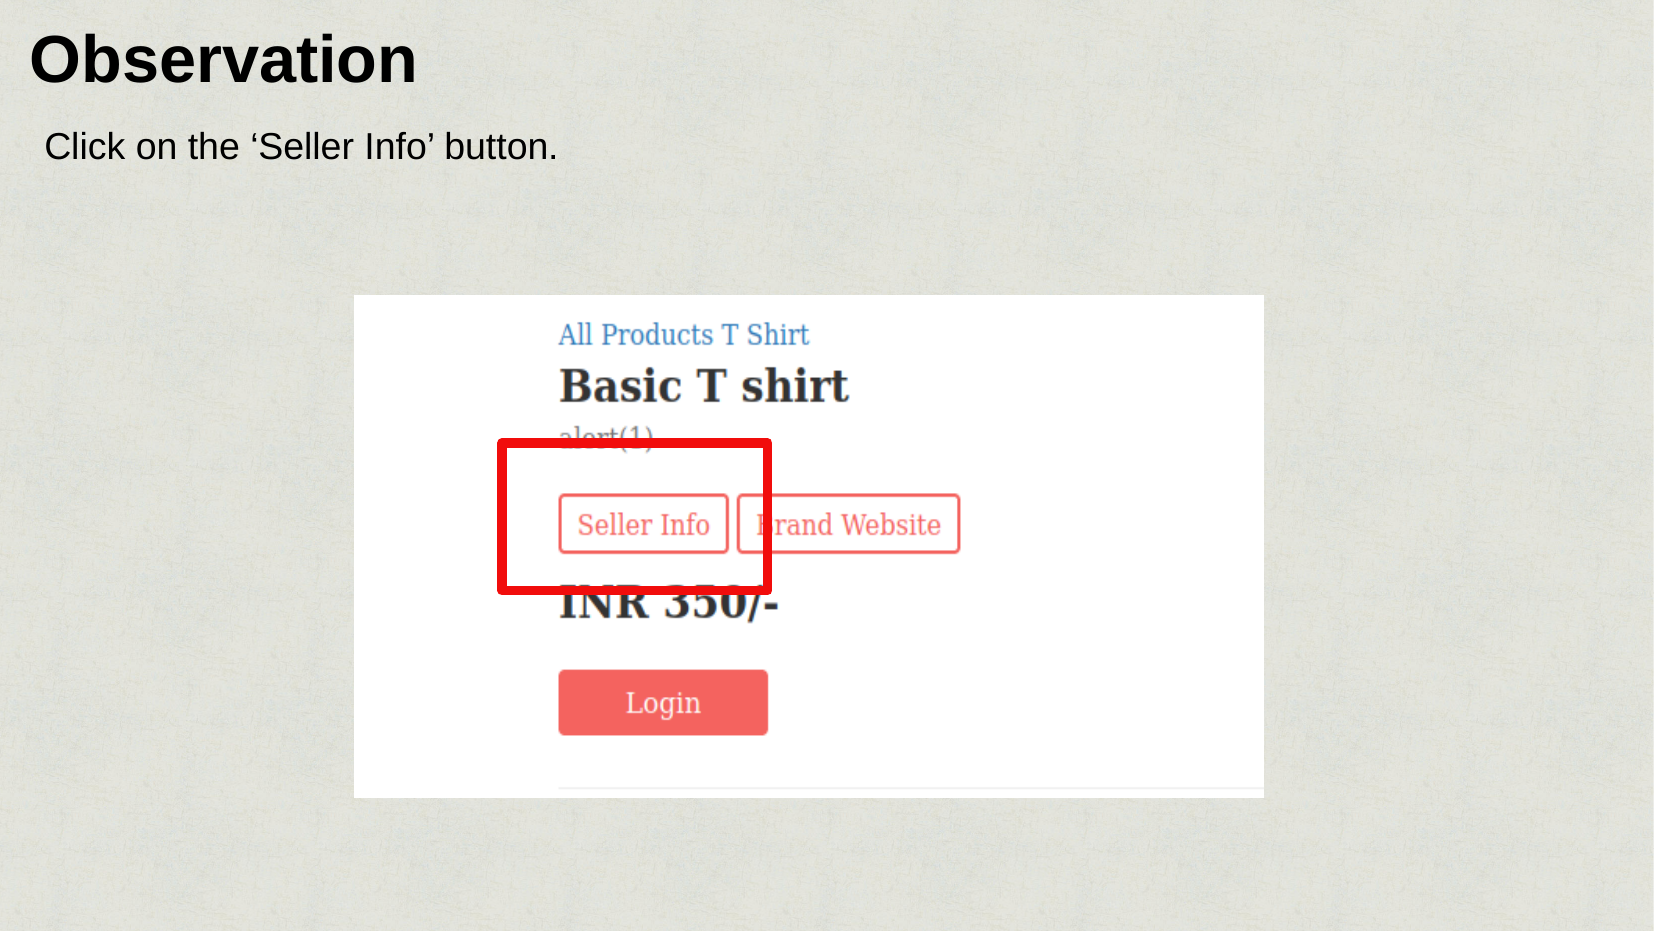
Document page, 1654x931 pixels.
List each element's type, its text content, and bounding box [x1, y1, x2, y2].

text_box Click on the ‘Seller Info’ button. [29, 118, 1506, 217]
title Observation [29, 0, 1518, 119]
picture [0, 0, 1654, 931]
